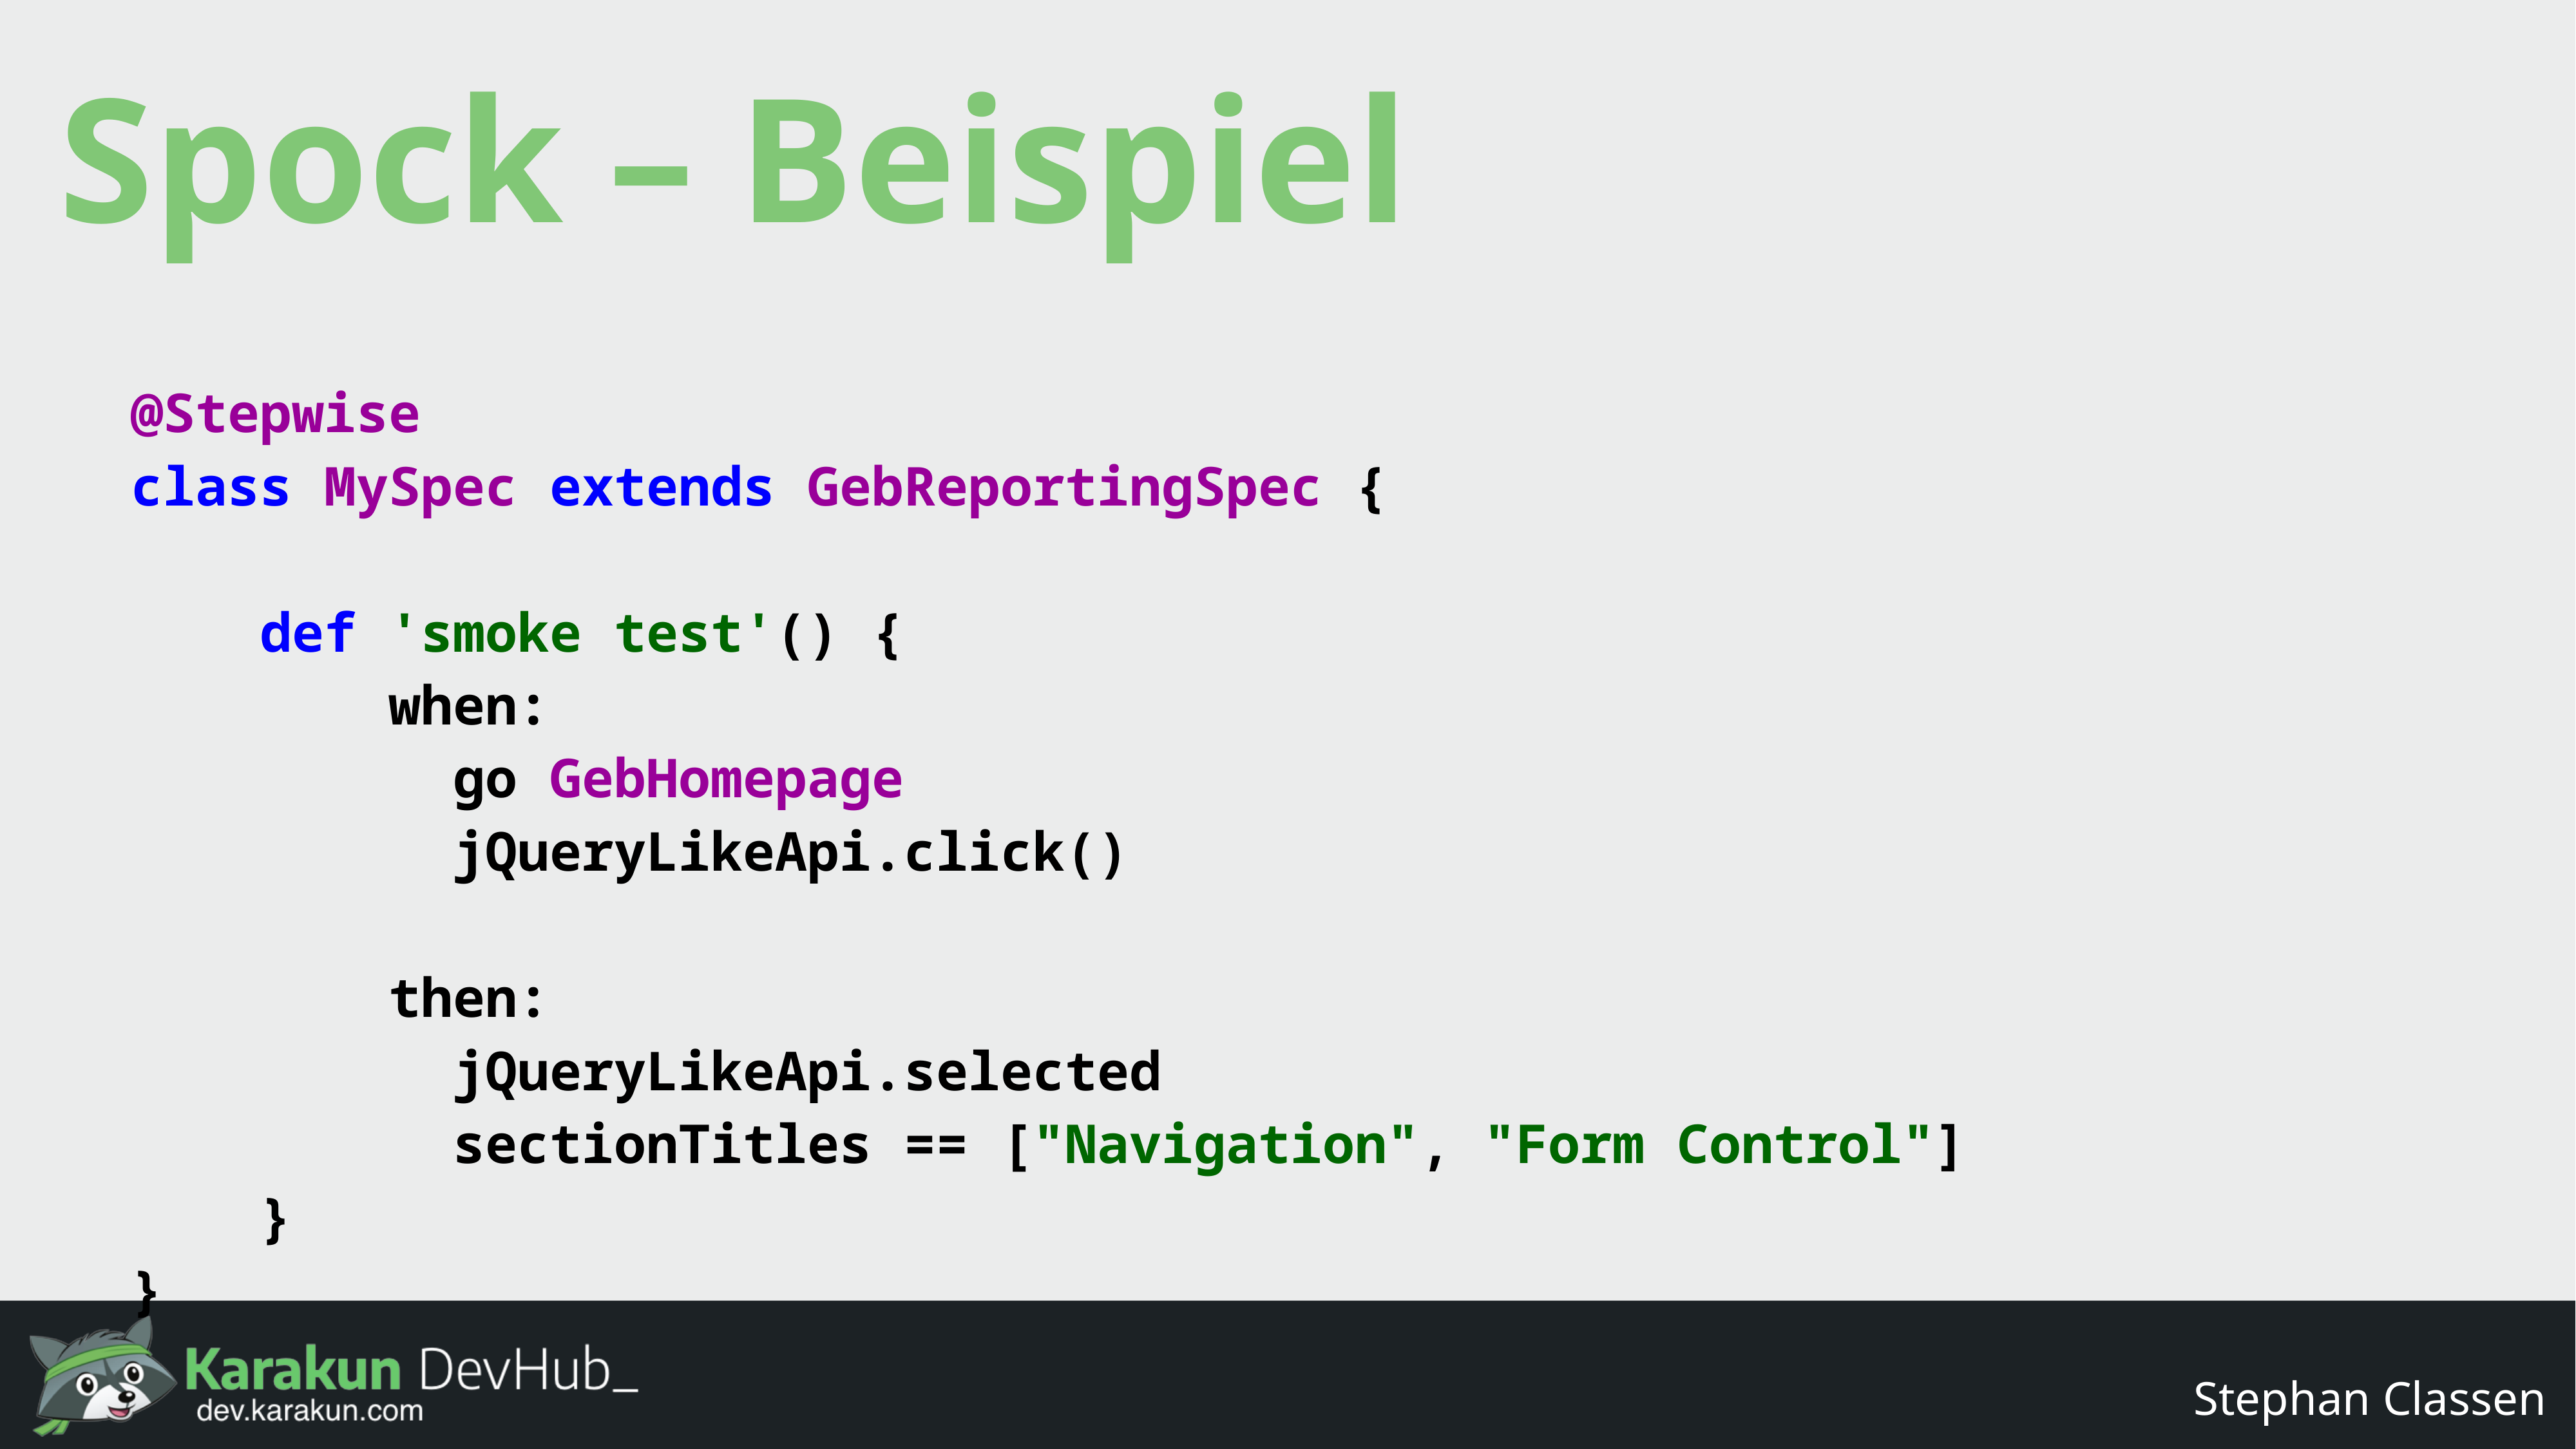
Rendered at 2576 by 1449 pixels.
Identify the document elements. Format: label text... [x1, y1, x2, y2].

text_box Stephan Classen [1795, 1361, 2557, 1434]
text_box Spock – Beispiel [49, 34, 2523, 259]
text_box [0, 1300, 2575, 1449]
picture [30, 1316, 647, 1437]
text_box @Stepwise class MySpec extends GebReportingSpec { def 'smoke test'() { when: go GebHomepage jQueryLikeApi.click() then: jQueryLikeApi.selected sectionTitles == ["Navigation", "Form Control"] } } [121, 370, 2473, 1392]
